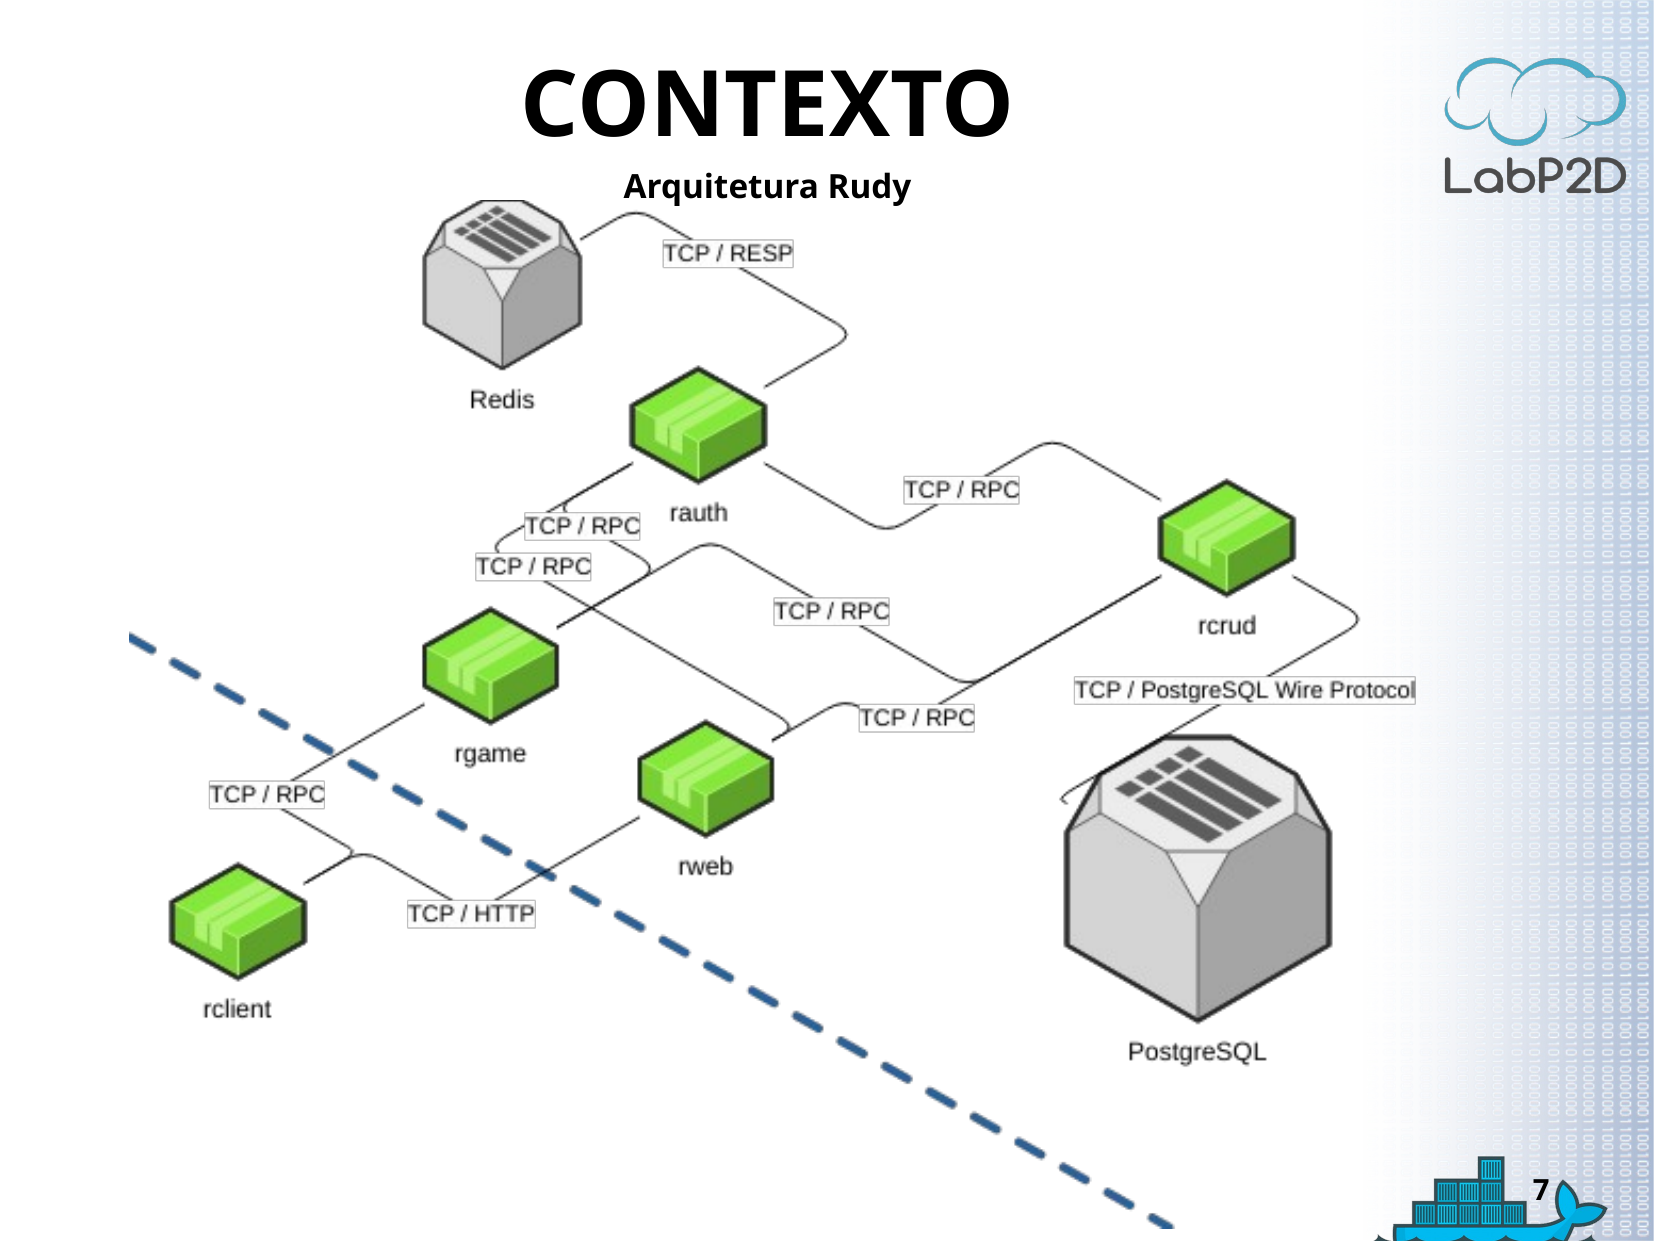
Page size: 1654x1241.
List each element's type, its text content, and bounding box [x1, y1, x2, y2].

picture [1498, 1236, 1515, 1241]
picture [1455, 1237, 1472, 1241]
picture [129, 1, 1654, 1241]
title CONTEXTO Arquitetura Rudy [82, 19, 1453, 227]
